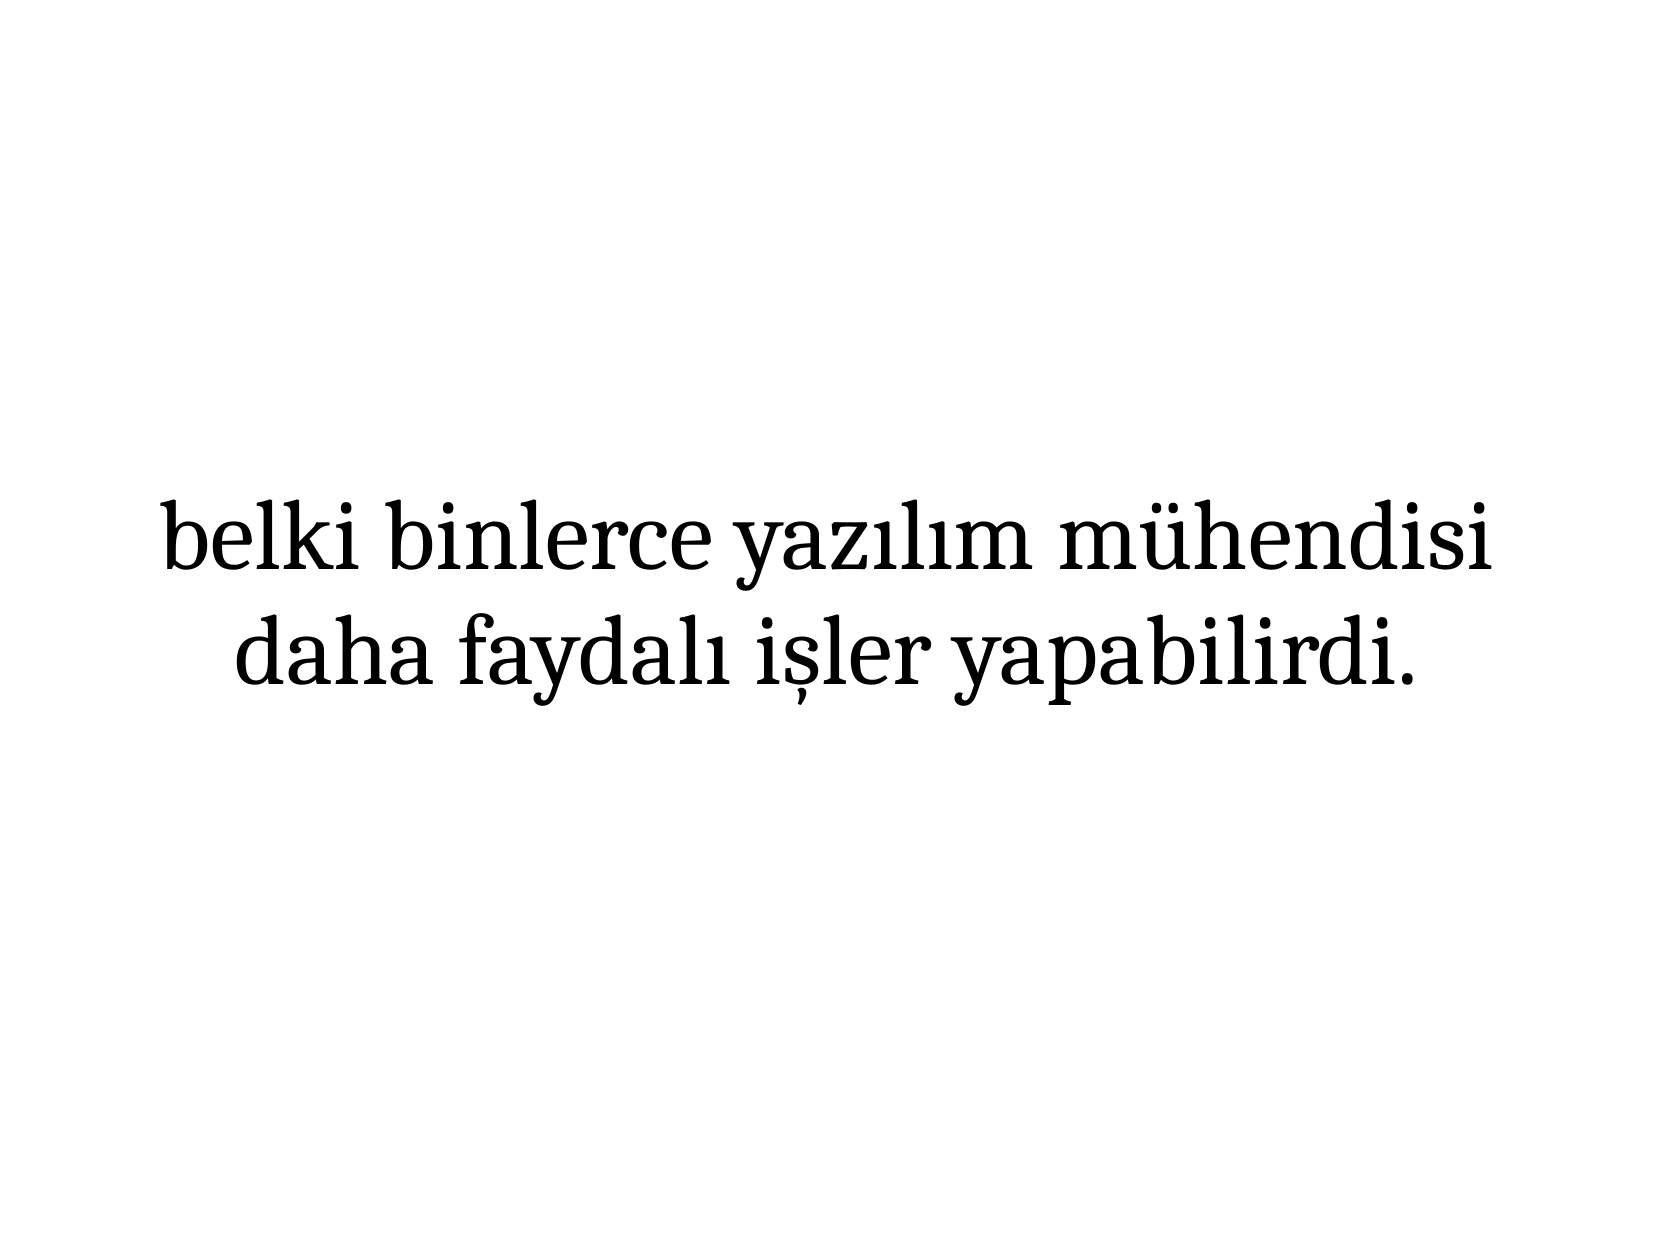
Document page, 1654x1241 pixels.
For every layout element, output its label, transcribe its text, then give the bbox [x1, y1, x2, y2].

title belki binlerce yazılım mühendisi daha faydalı işler yapabilirdi. [82, 281, 1571, 908]
